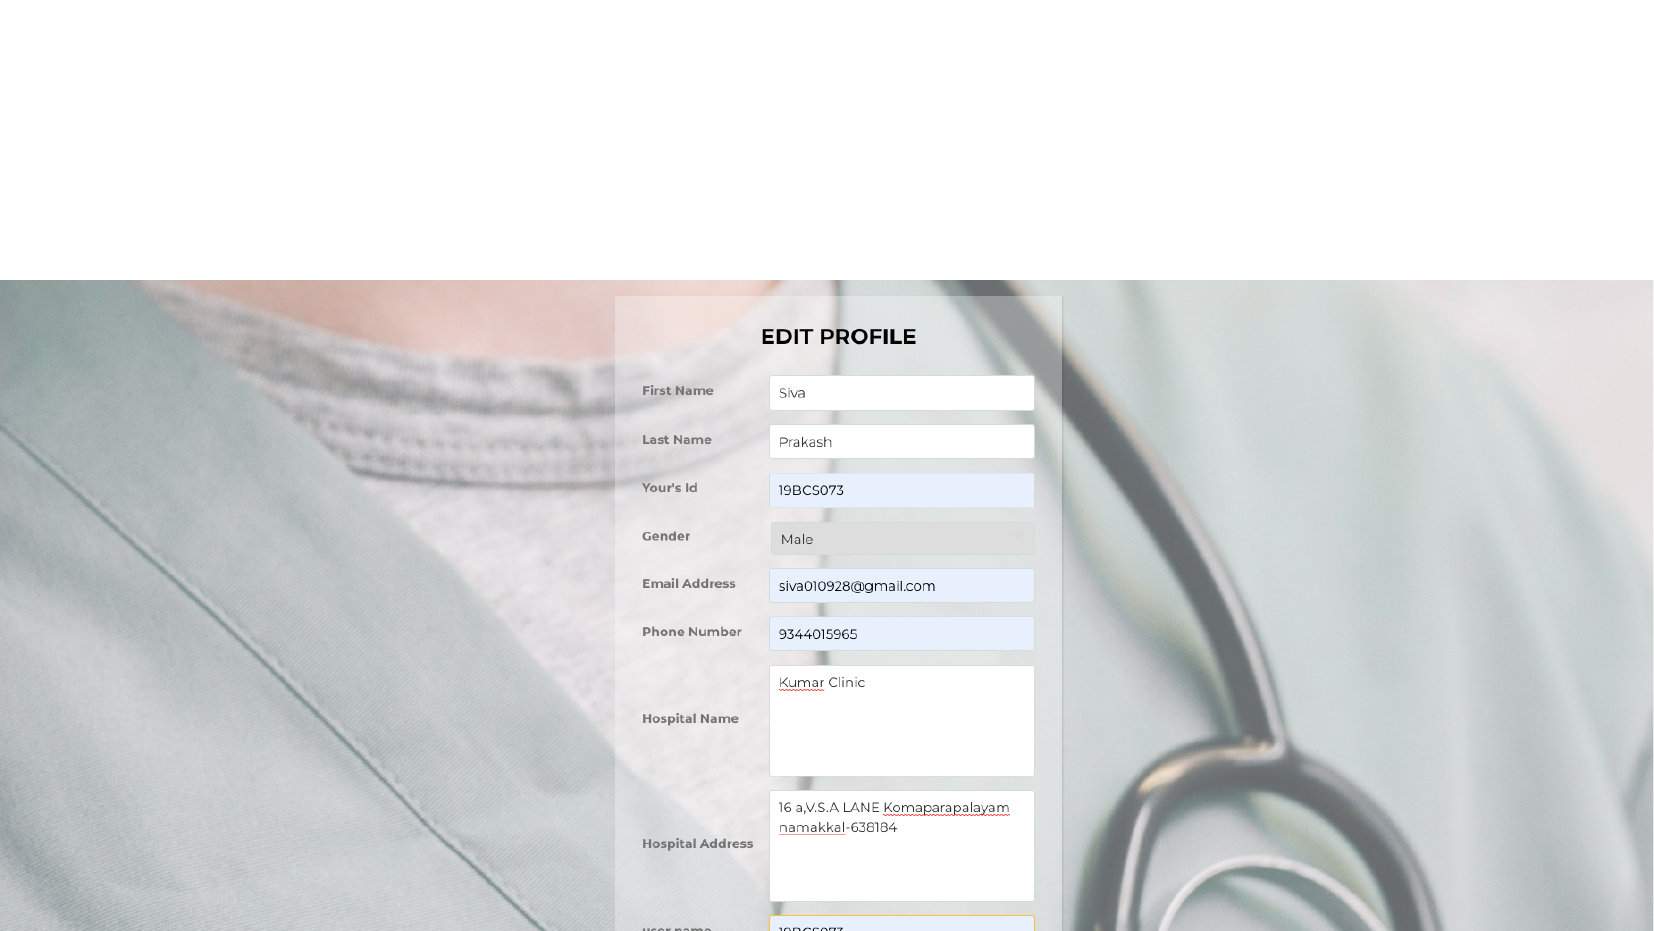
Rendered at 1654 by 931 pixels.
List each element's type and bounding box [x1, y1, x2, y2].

picture [0, 280, 1654, 931]
